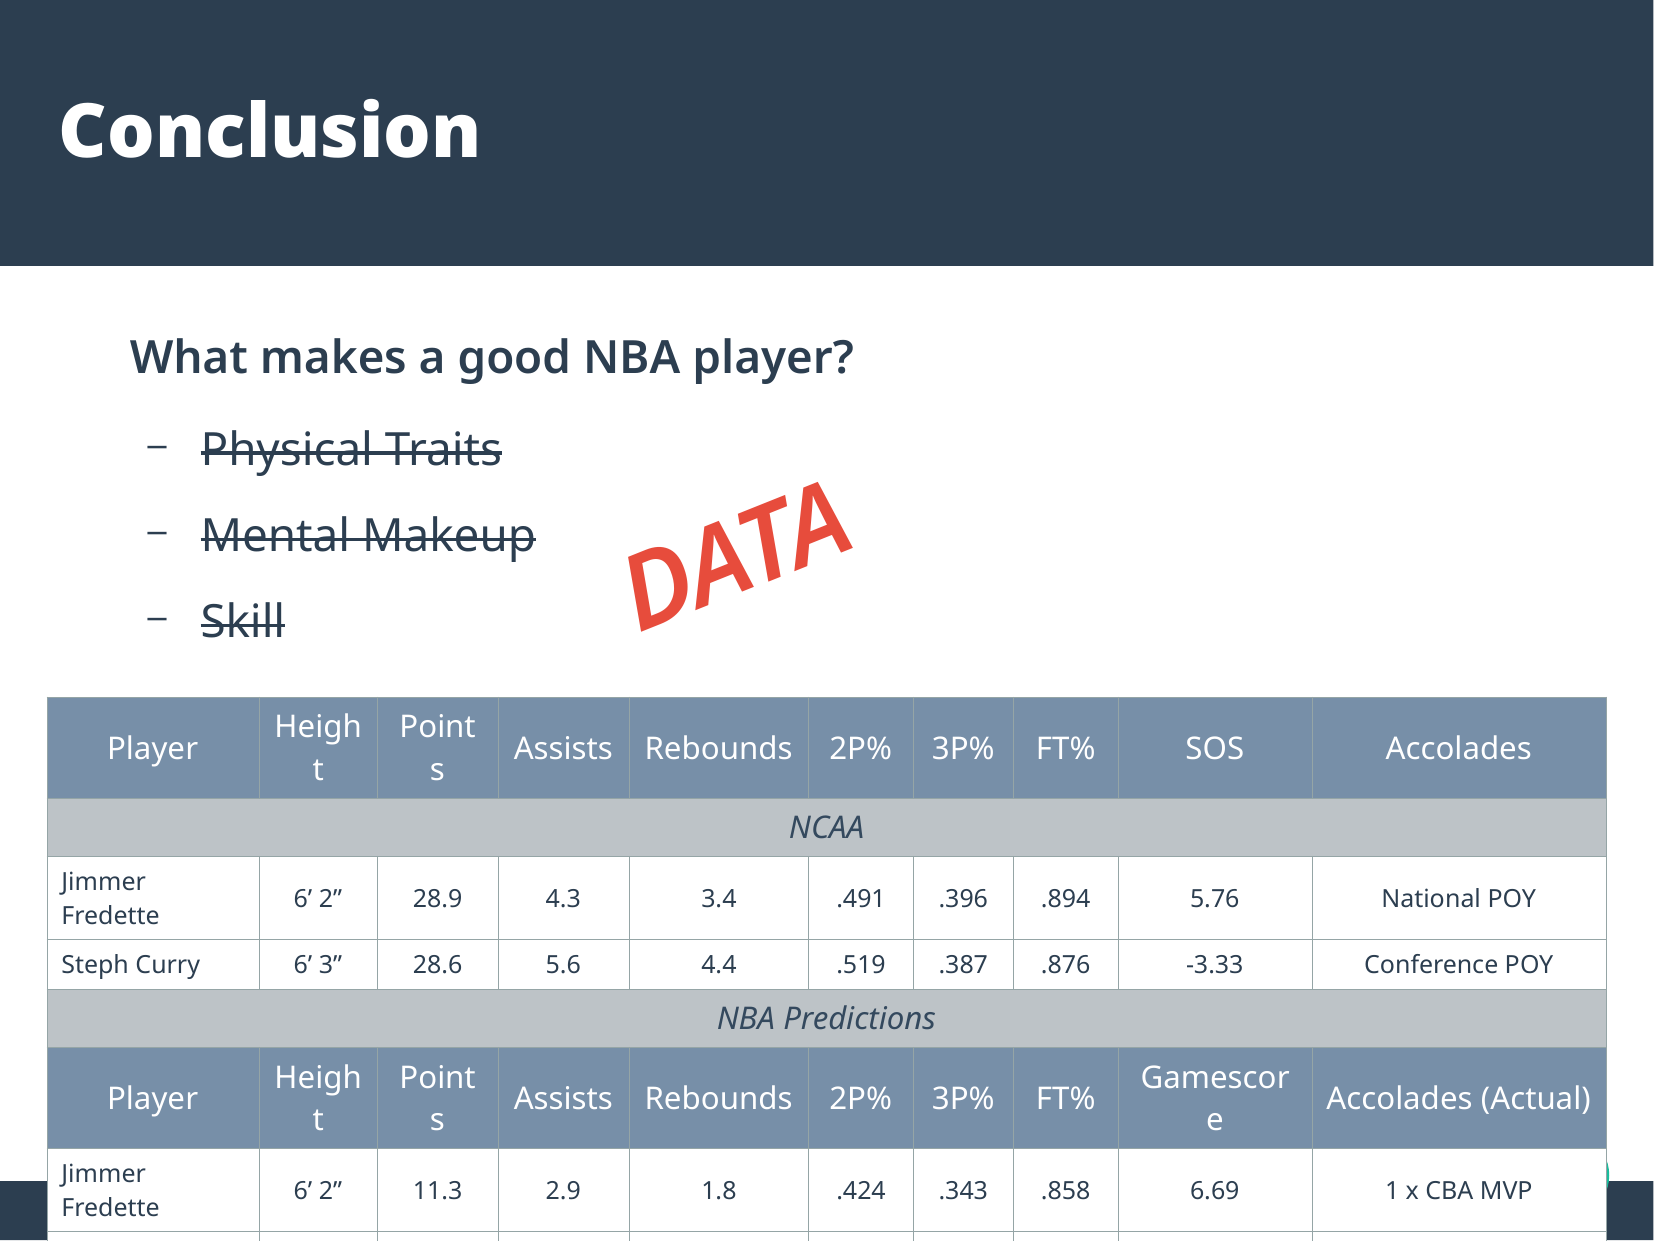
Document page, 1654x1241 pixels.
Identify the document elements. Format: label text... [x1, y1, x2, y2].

table_cell .858 [1014, 1152, 1118, 1231]
table_cell 11.3 [378, 1152, 498, 1231]
table_cell NBA Predictions [48, 990, 58, 1047]
list DATA [531, 354, 1093, 694]
table_cell 6’ 2” [260, 1152, 377, 1231]
table_cell NCAA [48, 799, 58, 856]
table_cell Accolades (Actual) [1595, 1048, 1606, 1148]
table_header Player [48, 698, 58, 798]
table_cell 2 x NBA MVP; 2 x NBA Champ [1313, 1232, 1606, 1241]
table_cell 8.62 [1119, 1232, 1312, 1241]
table_cell Player [48, 1048, 58, 1148]
table_cell NCAA [1595, 799, 1606, 856]
table_cell 1 x CBA MVP [1313, 1149, 1606, 1231]
table_cell 1.8 [630, 1152, 808, 1231]
table_cell NBA Predictions [1595, 990, 1606, 1047]
table_cell Steph Curry [48, 1232, 259, 1241]
table_cell 2.9 [499, 1152, 629, 1231]
table_cell Steph Curry [48, 940, 58, 989]
list What makes a good NBA player? Physical Traits Mental Makeup Skill [58, 324, 1595, 1152]
table_cell .424 [809, 1152, 913, 1231]
table_cell Jimmer Fredette [48, 1149, 259, 1231]
table_cell 12.3 [378, 1232, 498, 1241]
table_cell 6’ 3” [260, 1232, 377, 1241]
table_cell 2.4 [630, 1232, 808, 1241]
table_cell .376 [914, 1232, 1013, 1241]
table_cell Conference POY [1595, 940, 1606, 989]
table_cell .430 [809, 1232, 913, 1241]
table_cell 3.5 [499, 1232, 629, 1241]
table_header Accolades [1595, 698, 1606, 798]
table_cell .856 [1014, 1232, 1118, 1241]
title Conclusion [58, 49, 1595, 207]
table_cell Jimmer Fredette [48, 857, 58, 939]
table_cell 6.69 [1119, 1152, 1312, 1231]
table_cell .343 [914, 1152, 1013, 1231]
table_cell National POY [1595, 857, 1606, 939]
